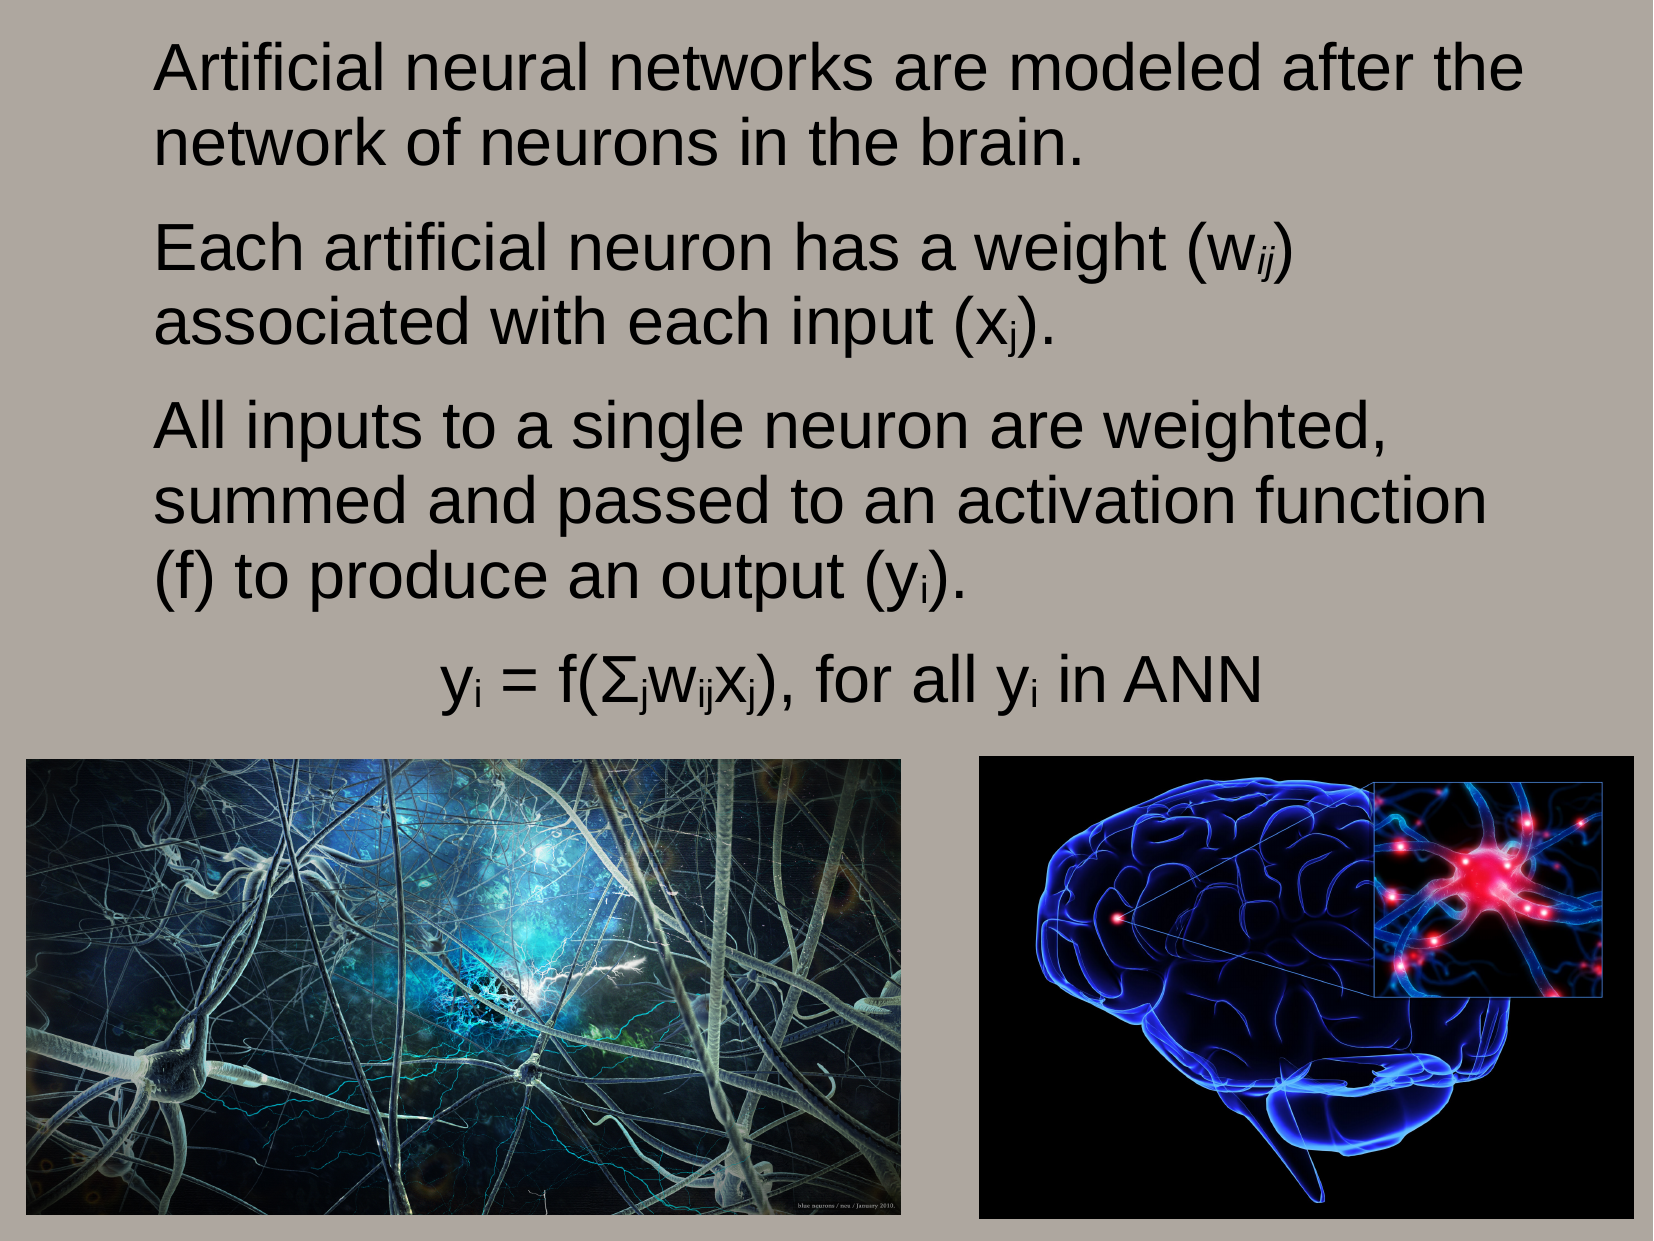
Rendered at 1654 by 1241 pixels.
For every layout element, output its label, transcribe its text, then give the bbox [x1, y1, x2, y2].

list Artificial neural networks are modeled after the network of neurons in the brain. Each artificial neuron has a weight (wij) associated with each input (xj). All inputs to a single neuron are weighted, summed and passed to an activation function (f) to produce an output (yi). yi = f(Σjwijxj), for all yi in ANN [82, 30, 1571, 750]
picture [26, 759, 901, 1216]
picture [979, 756, 1634, 1219]
